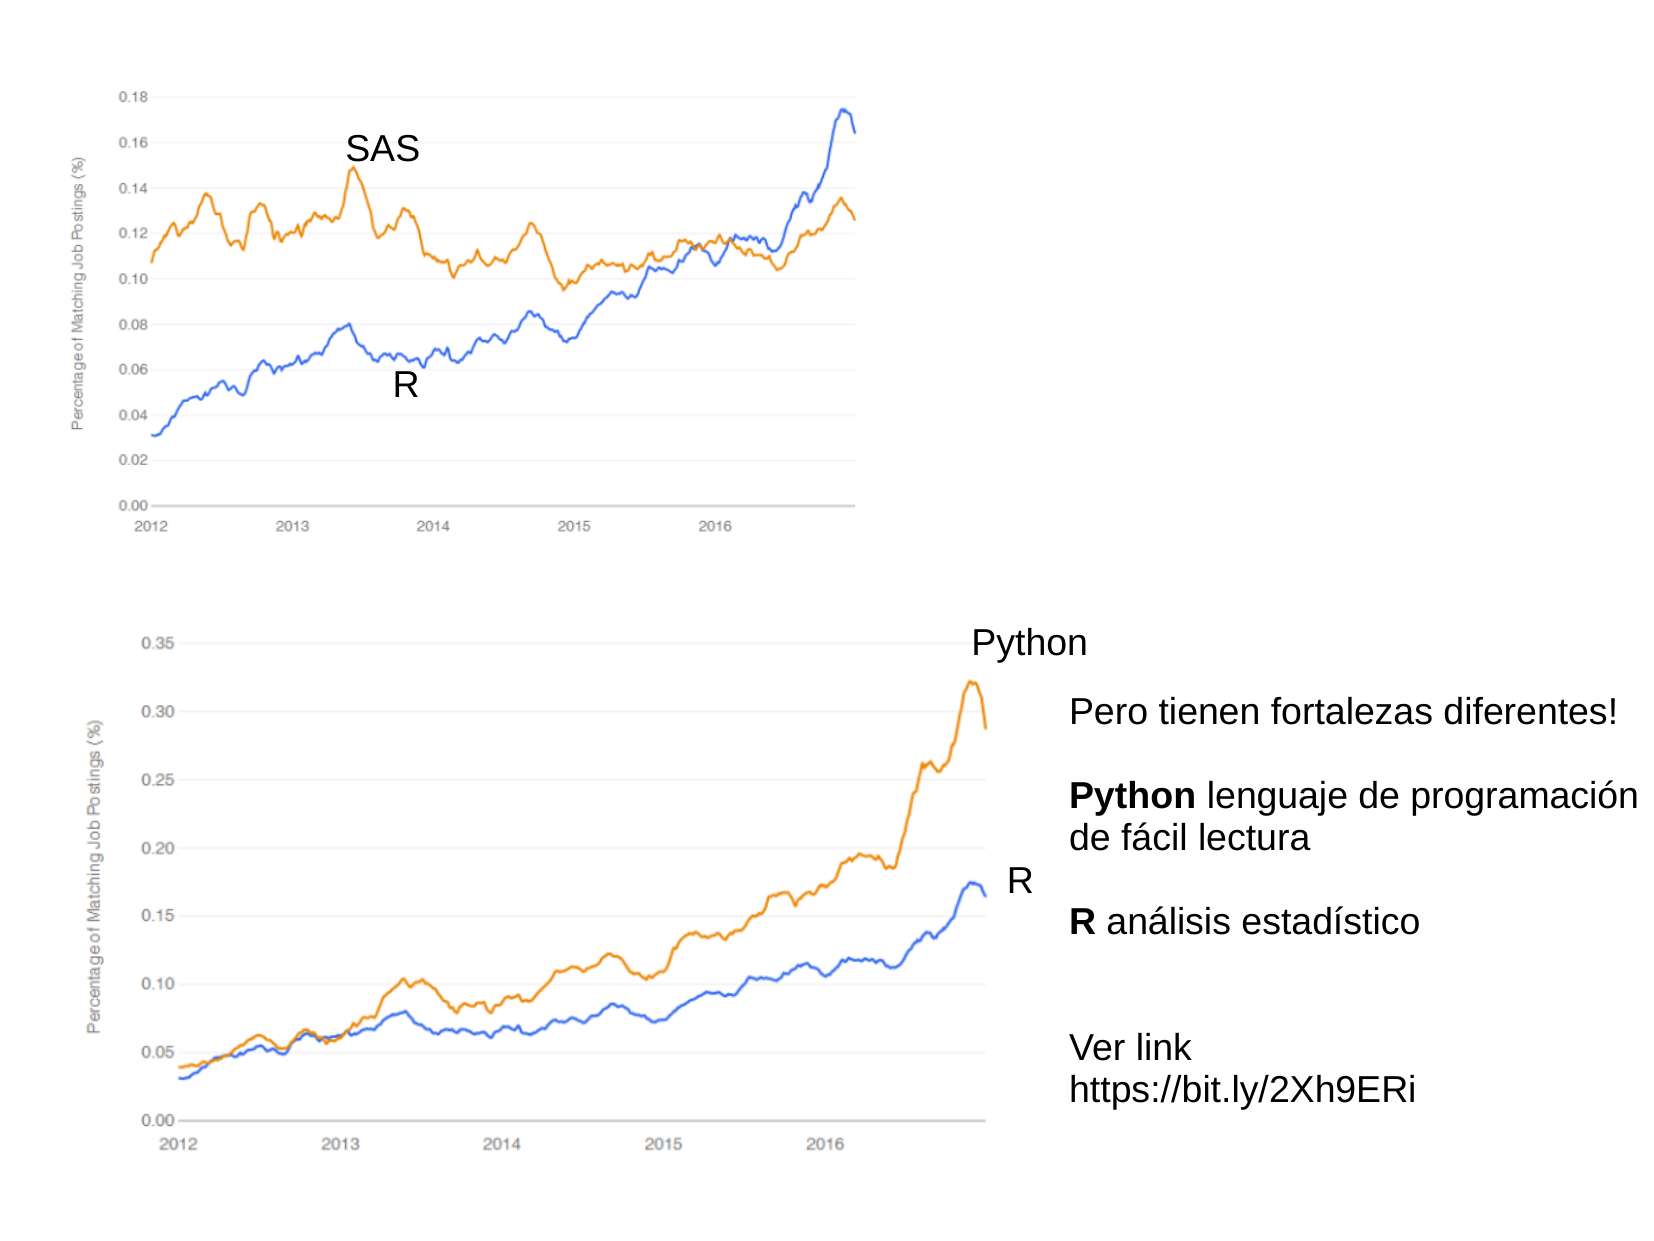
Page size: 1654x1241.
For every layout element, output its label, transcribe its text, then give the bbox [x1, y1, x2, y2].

text_box Python [956, 614, 1103, 671]
text_box R [377, 356, 446, 414]
text_box Pero tienen fortalezas diferentes! Python lenguaje de programación de fácil lectura R análisis estadístico Ver link https://bit.ly/2Xh9ERi [1054, 683, 1654, 1161]
text_box SAS [330, 120, 436, 178]
text_box R [992, 852, 1049, 910]
picture [59, 578, 1016, 1167]
picture [47, 32, 886, 553]
